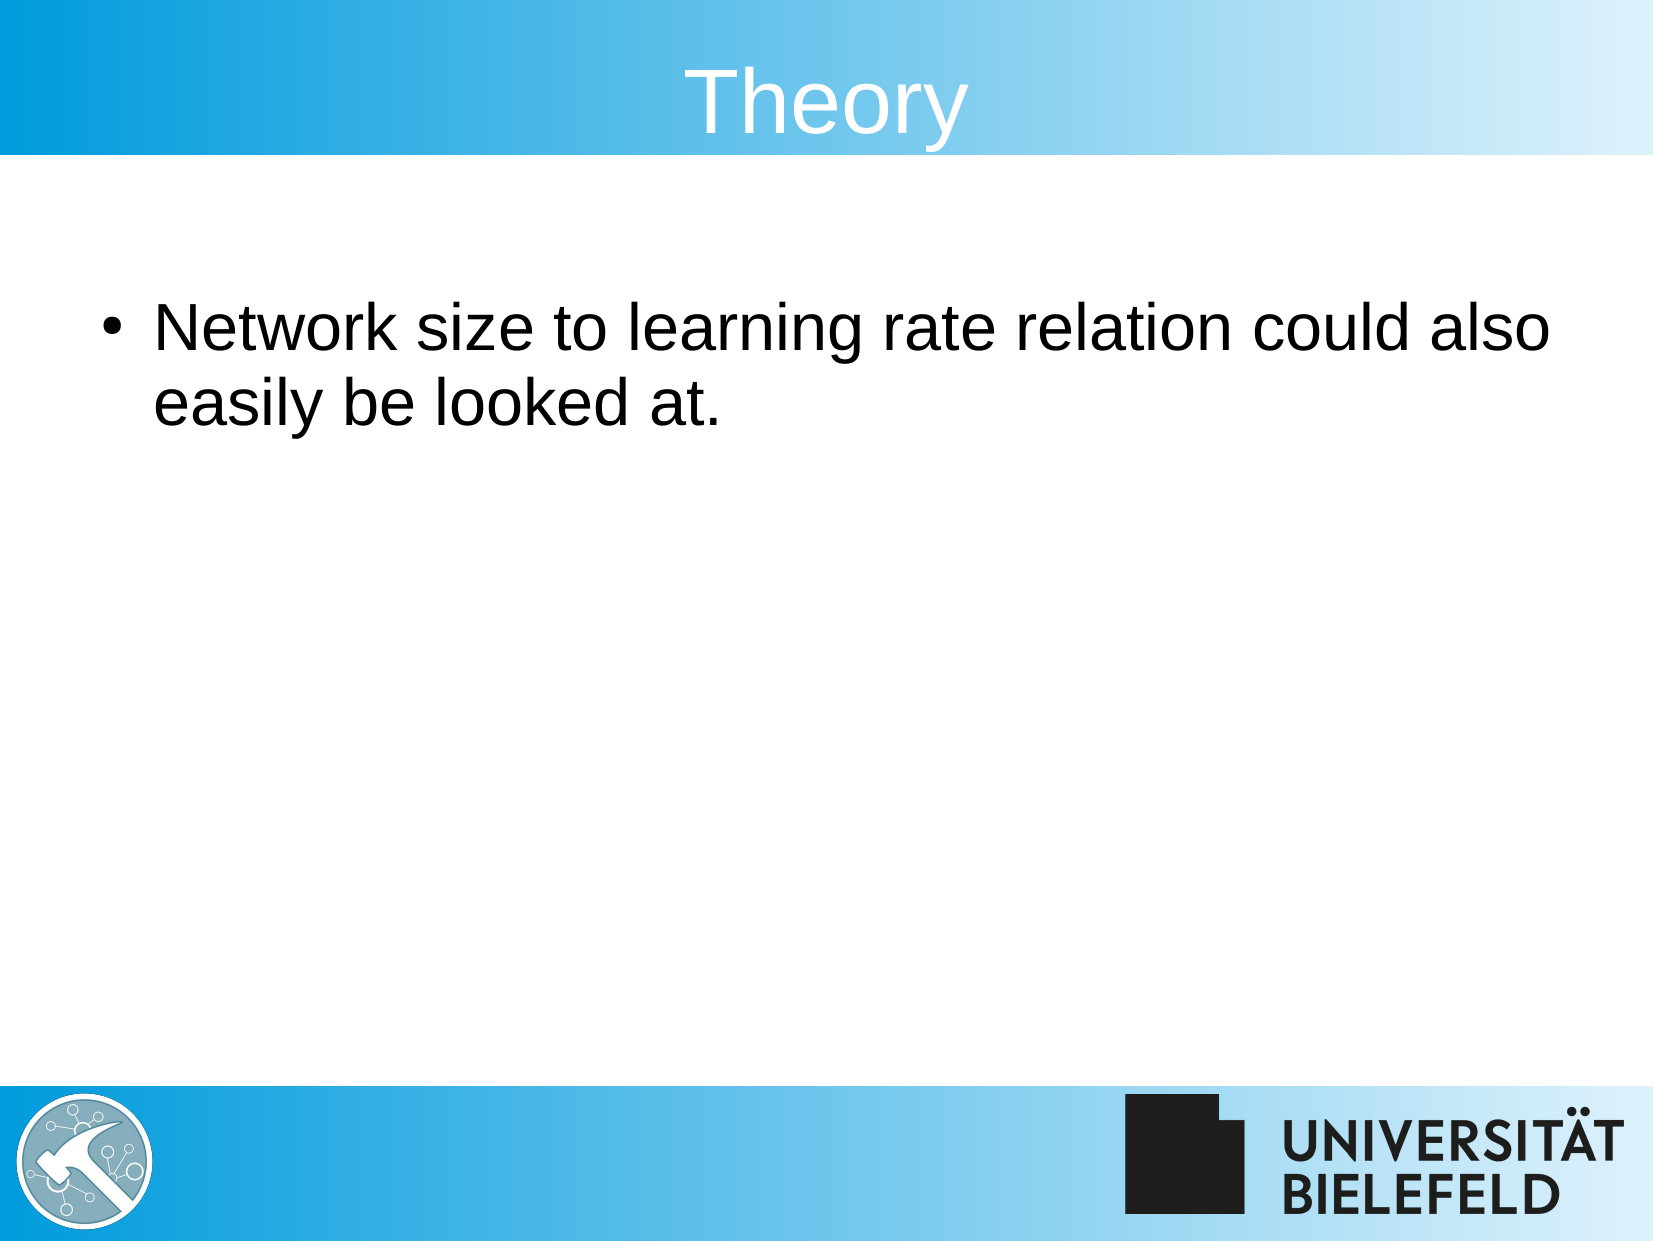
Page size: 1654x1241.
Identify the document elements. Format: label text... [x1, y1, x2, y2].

title Theory [82, 49, 1571, 155]
list Network size to learning rate relation could also easily be looked at. [82, 290, 1571, 1010]
picture [1125, 1094, 1624, 1214]
picture [17, 1086, 153, 1241]
